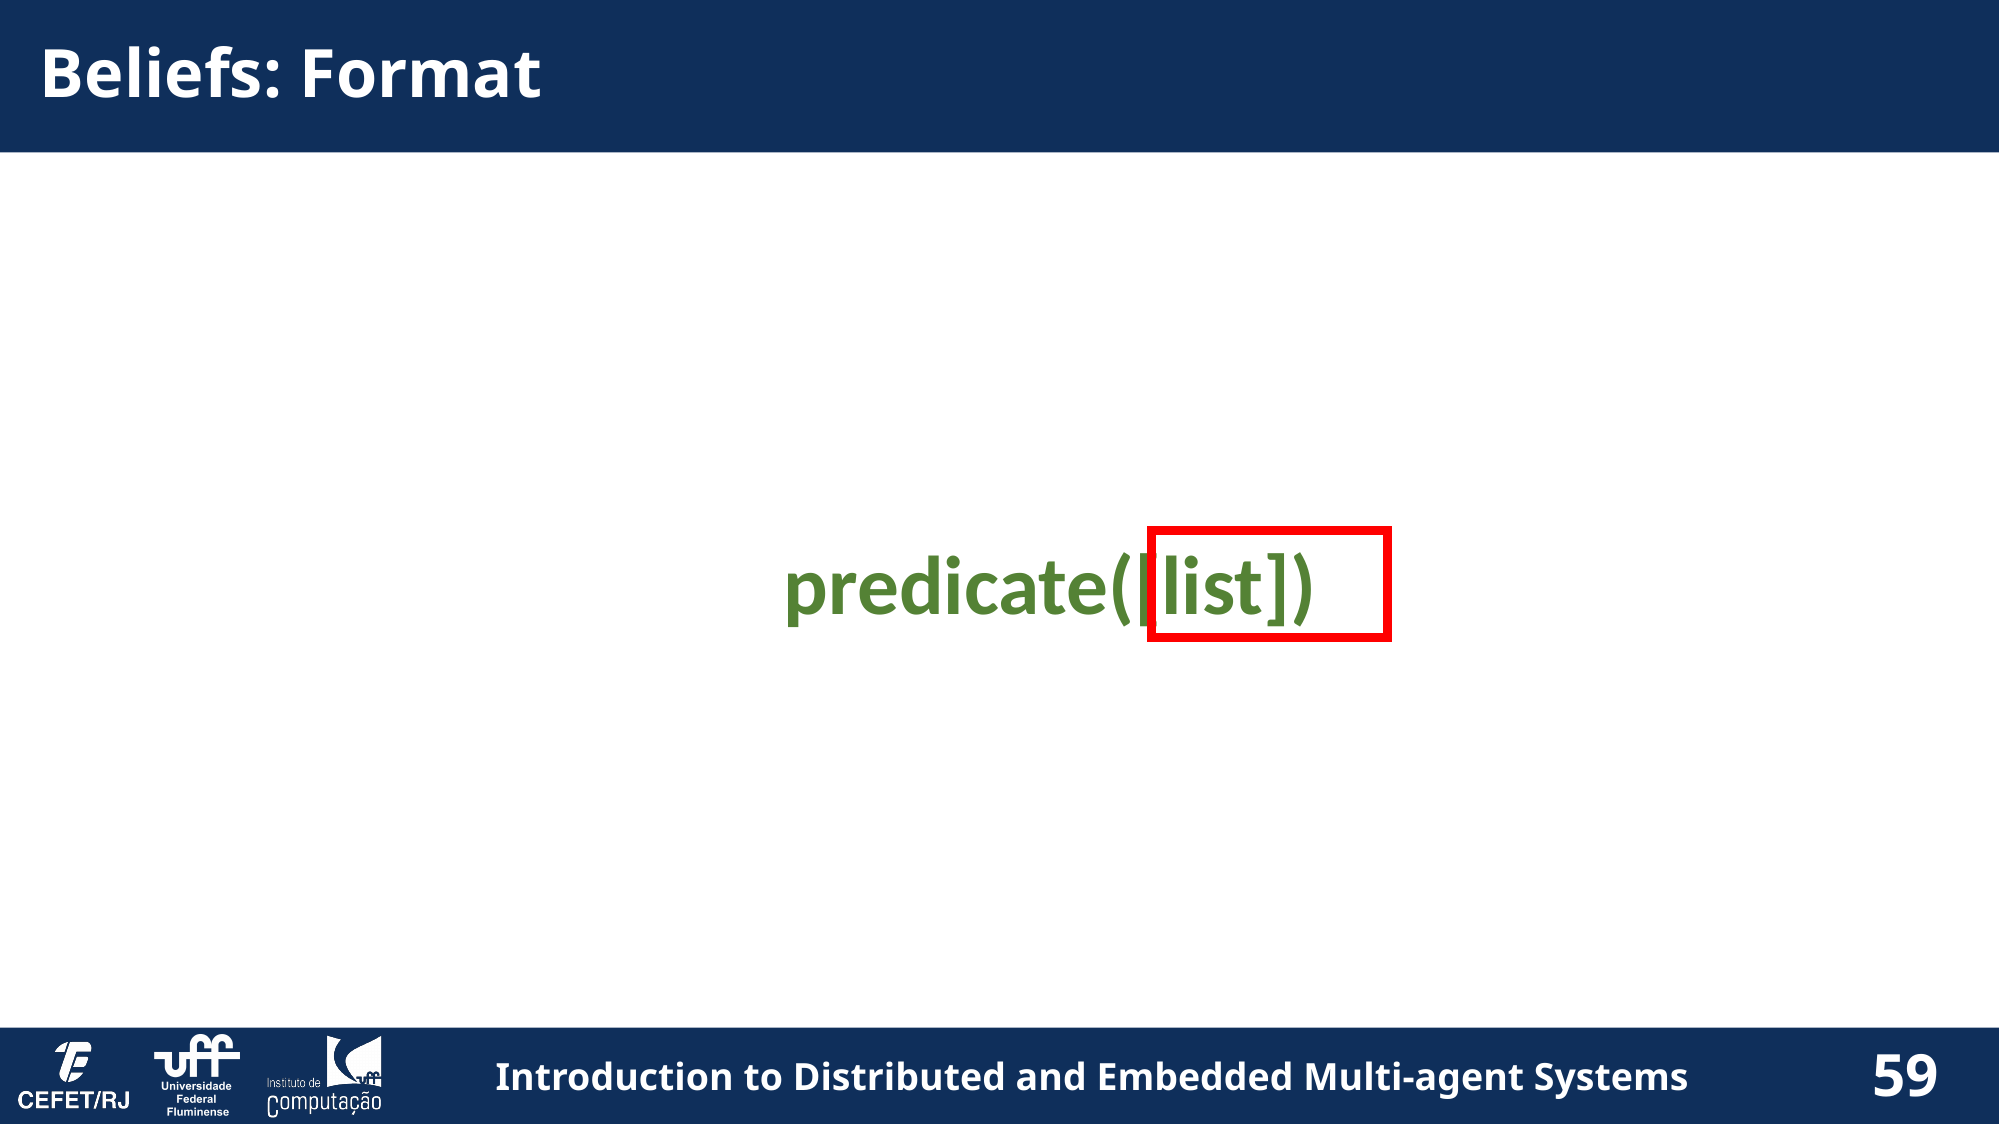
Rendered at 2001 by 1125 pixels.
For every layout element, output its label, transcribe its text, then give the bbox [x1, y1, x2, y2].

picture [18, 1021, 129, 1125]
picture [153, 1033, 241, 1121]
picture [265, 1033, 383, 1118]
text_box predicate([list]) [212, 523, 1907, 639]
text_box Beliefs: Format [25, 23, 1999, 119]
text_box predicate([list]) [1156, 535, 1383, 633]
